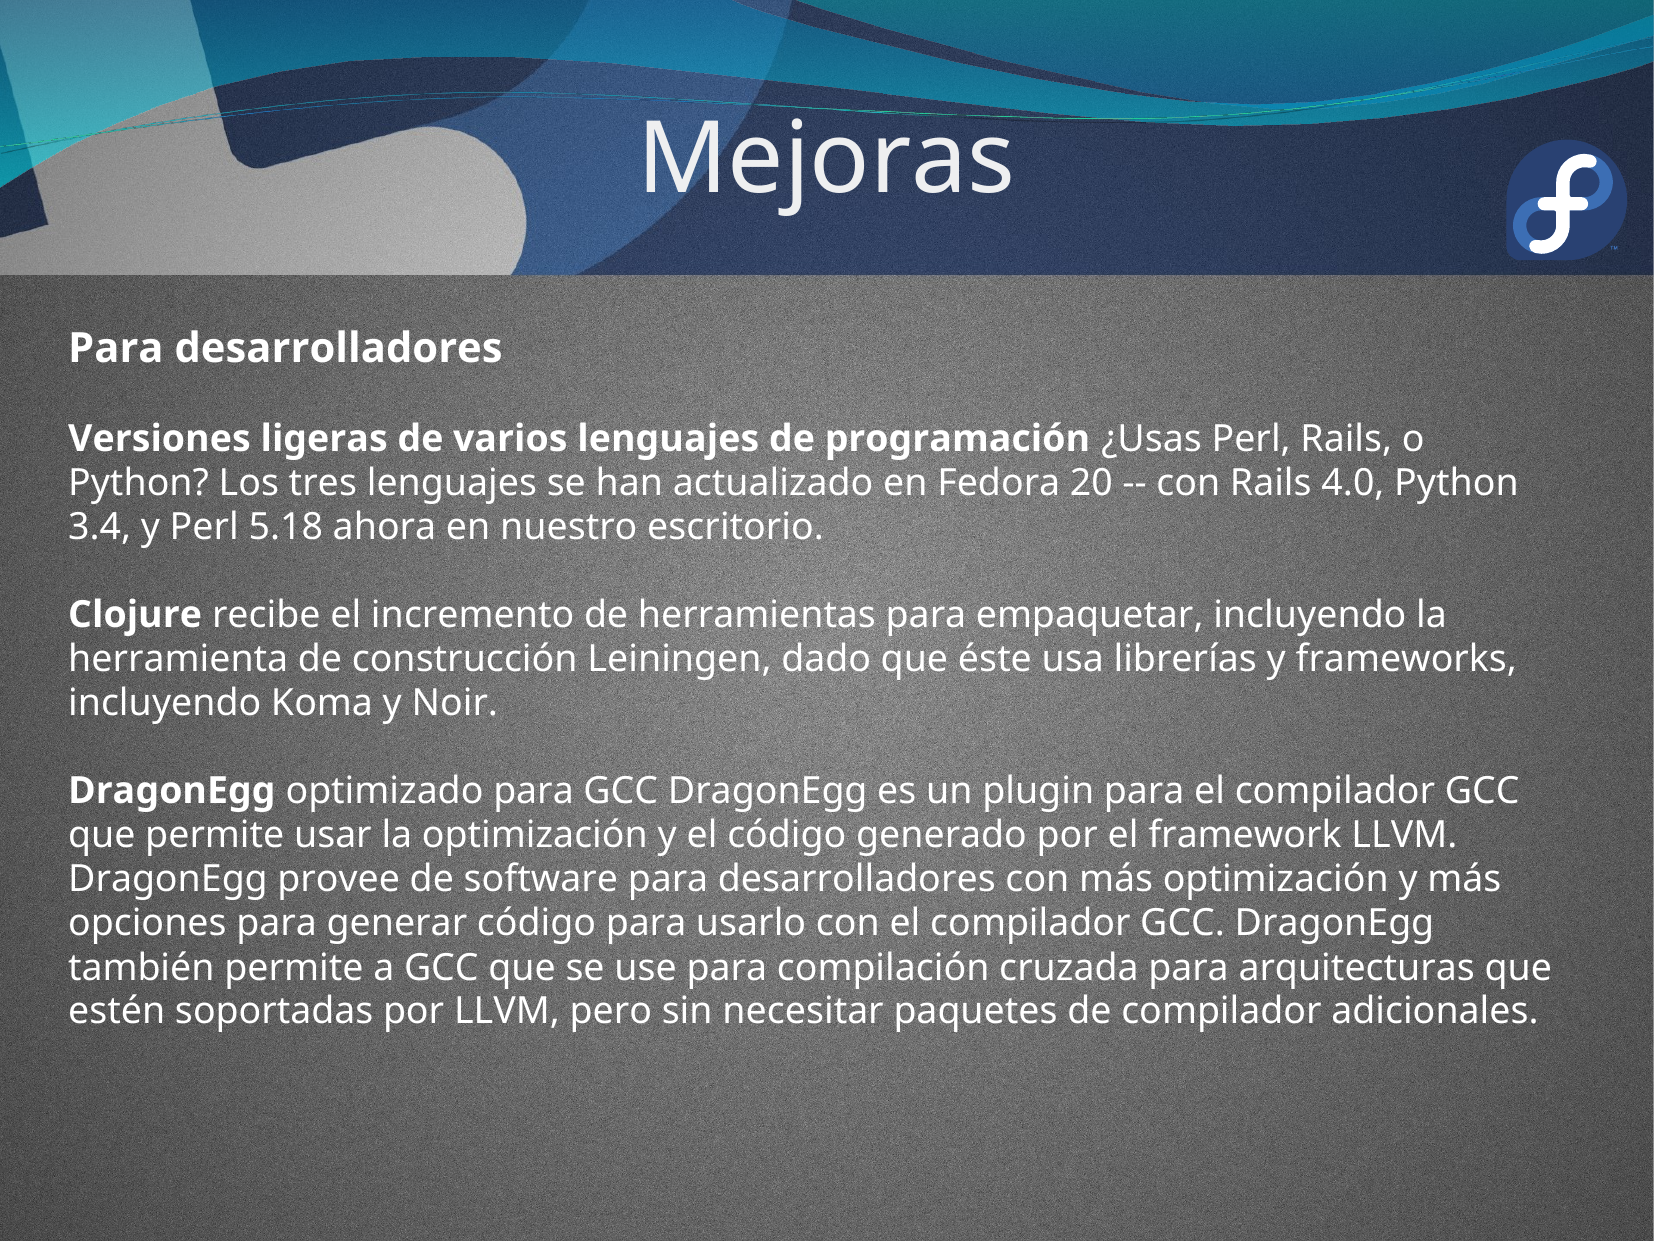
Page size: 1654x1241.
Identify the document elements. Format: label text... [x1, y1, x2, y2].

text_box Para desarrolladores Versiones ligeras de varios lenguajes de programación ¿Usas Perl, Rails, o Python? Los tres lenguajes se han actualizado en Fedora 20 -- con Rails 4.0, Python 3.4, y Perl 5.18 ahora en nuestro escritorio. Clojure recibe el incremento de herramientas para empaquetar, incluyendo la herramienta de construcción Leiningen, dado que éste usa librerías y frameworks, incluyendo Koma y Noir. DragonEgg optimizado para GCC DragonEgg es un plugin para el compilador GCC que permite usar la optimización y el código generado por el framework LLVM. DragonEgg provee de software para desarrolladores con más optimización y más opciones para generar código para usarlo con el compilador GCC. DragonEgg también permite a GCC que se use para compilación cruzada para arquitecturas que estén soportadas por LLVM, pero sin necesitar paquetes de compilador adicionales. [53, 315, 1589, 1041]
picture [0, 0, 1654, 1241]
text_box Mejoras [88, 53, 1565, 260]
